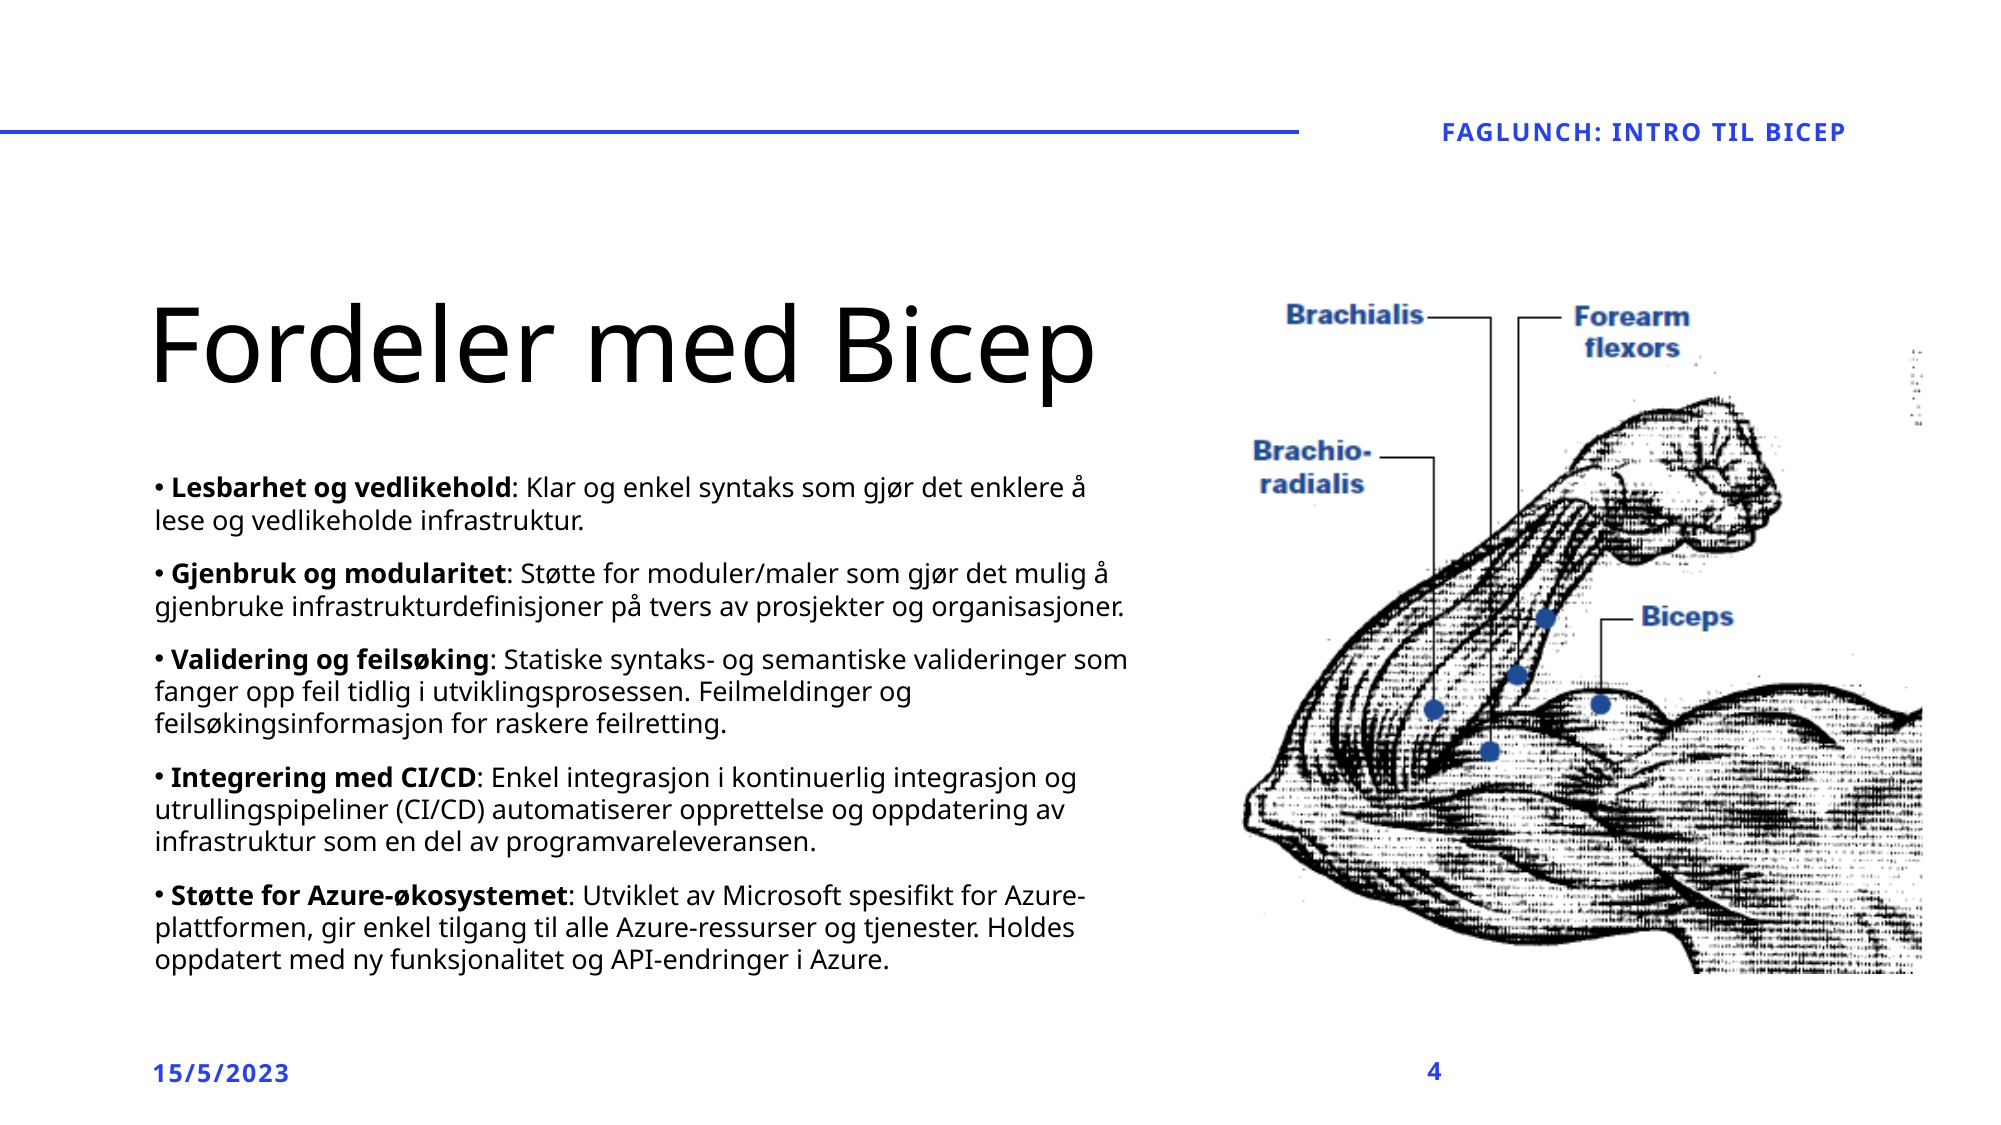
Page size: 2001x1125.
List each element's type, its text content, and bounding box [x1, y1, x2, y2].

picture [1222, 273, 1923, 974]
text_box [1412, 1042, 1863, 1103]
text_box Faglunch: intro til bicep [1306, 101, 1982, 162]
title Fordeler med Bicep [131, 218, 1148, 413]
text_box 15/5/2023 [137, 1042, 588, 1103]
list Lesbarhet og vedlikehold: Klar og enkel syntaks som gjør det enklere å lese og vedlikeholde infrastruktur. Gjenbruk og modularitet: Støtte for moduler/maler som gjør det mulig å gjenbruke infrastrukturdefinisjoner på tvers av prosjekter og organisasjoner. Validering og feilsøking: Statiske syntaks- og semantiske valideringer som fanger opp feil tidlig i utviklingsprosessen. Feilmeldinger og feilsøkingsinformasjon for raskere feilretting. Integrering med CI/CD: Enkel integrasjon i kontinuerlig integrasjon og utrullingspipeliner (CI/CD) automatiserer opprettelse og oppdatering av infrastruktur som en del av programvareleveransen. Støtte for Azure-økosystemet: Utviklet av Microsoft spesifikt for Azure-plattformen, gir enkel tilgang til alle Azure-ressurser og tjenester. Holdes oppdatert med ny funksjonalitet og API-endringer i Azure. [139, 463, 1156, 1013]
